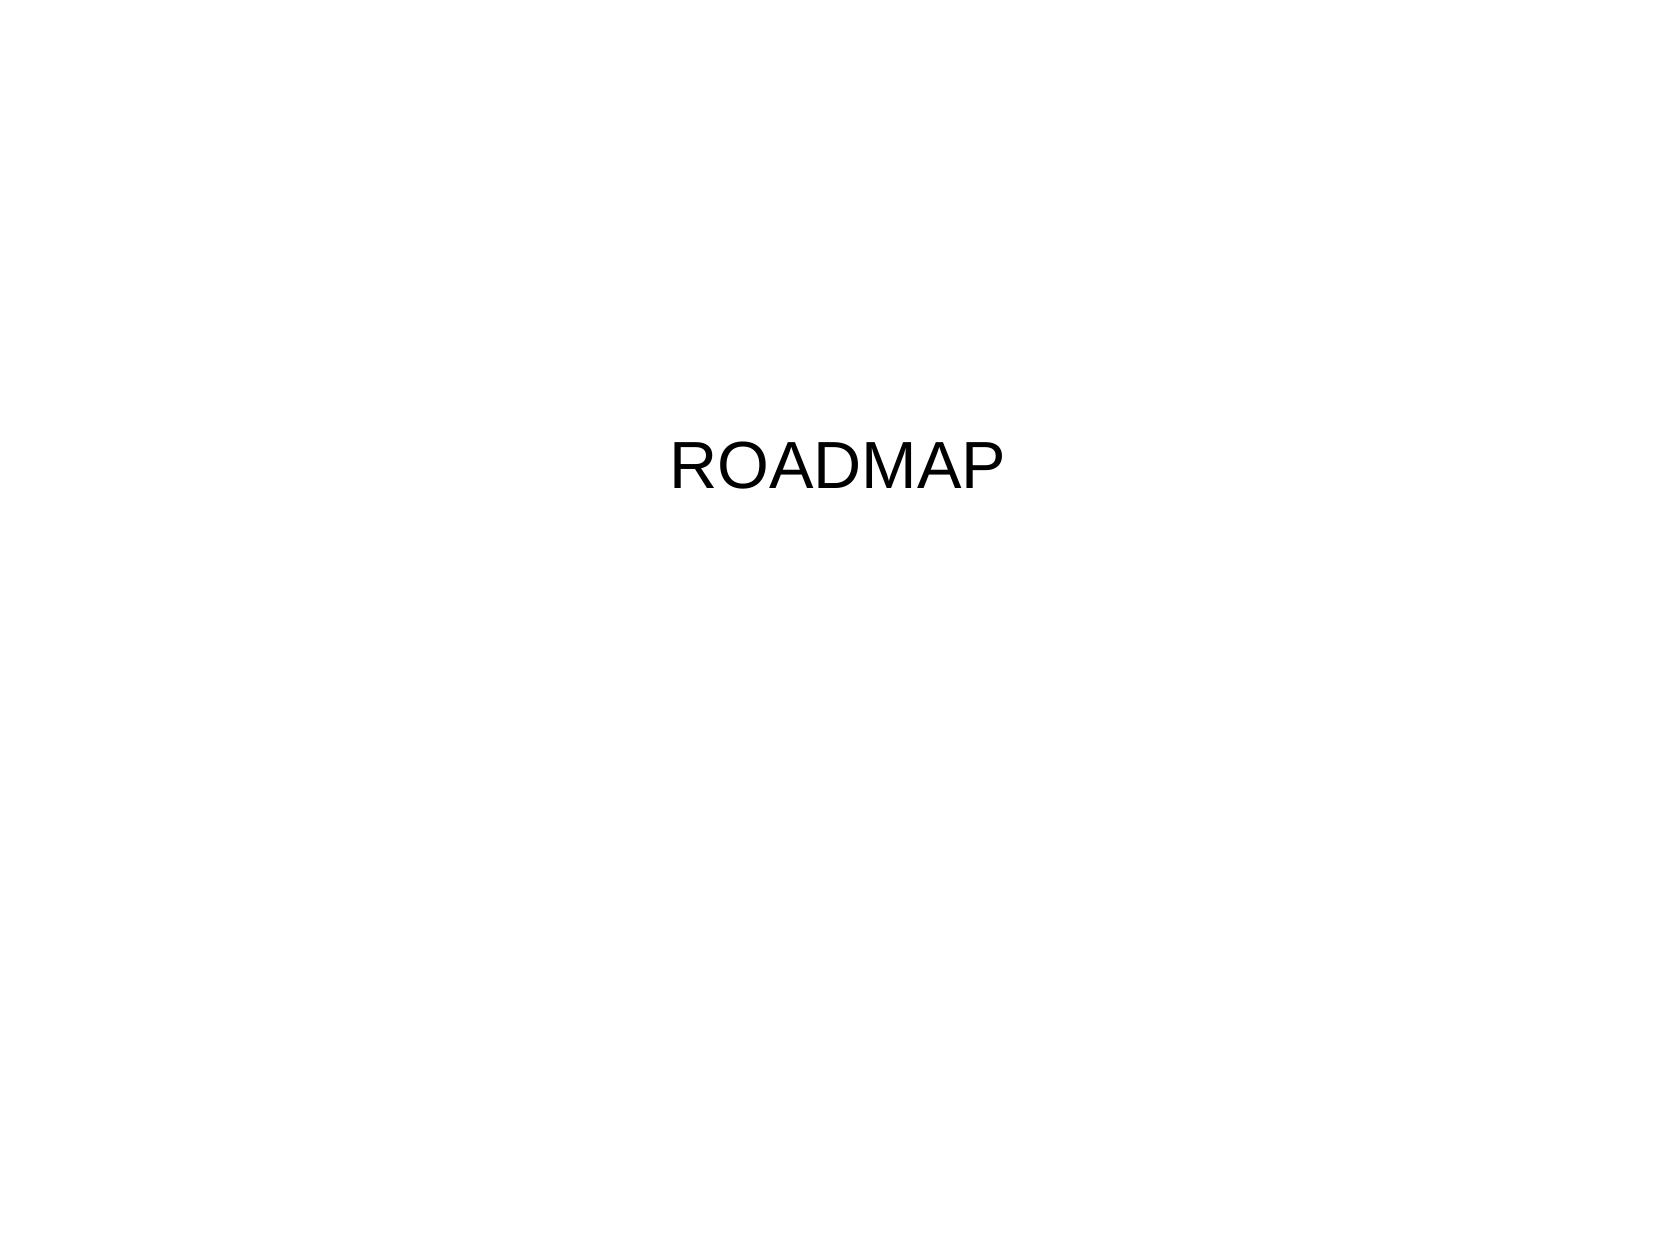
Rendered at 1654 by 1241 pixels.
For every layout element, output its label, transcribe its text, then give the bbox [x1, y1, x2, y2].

subtitle ROADMAP [22, 19, 1654, 1166]
